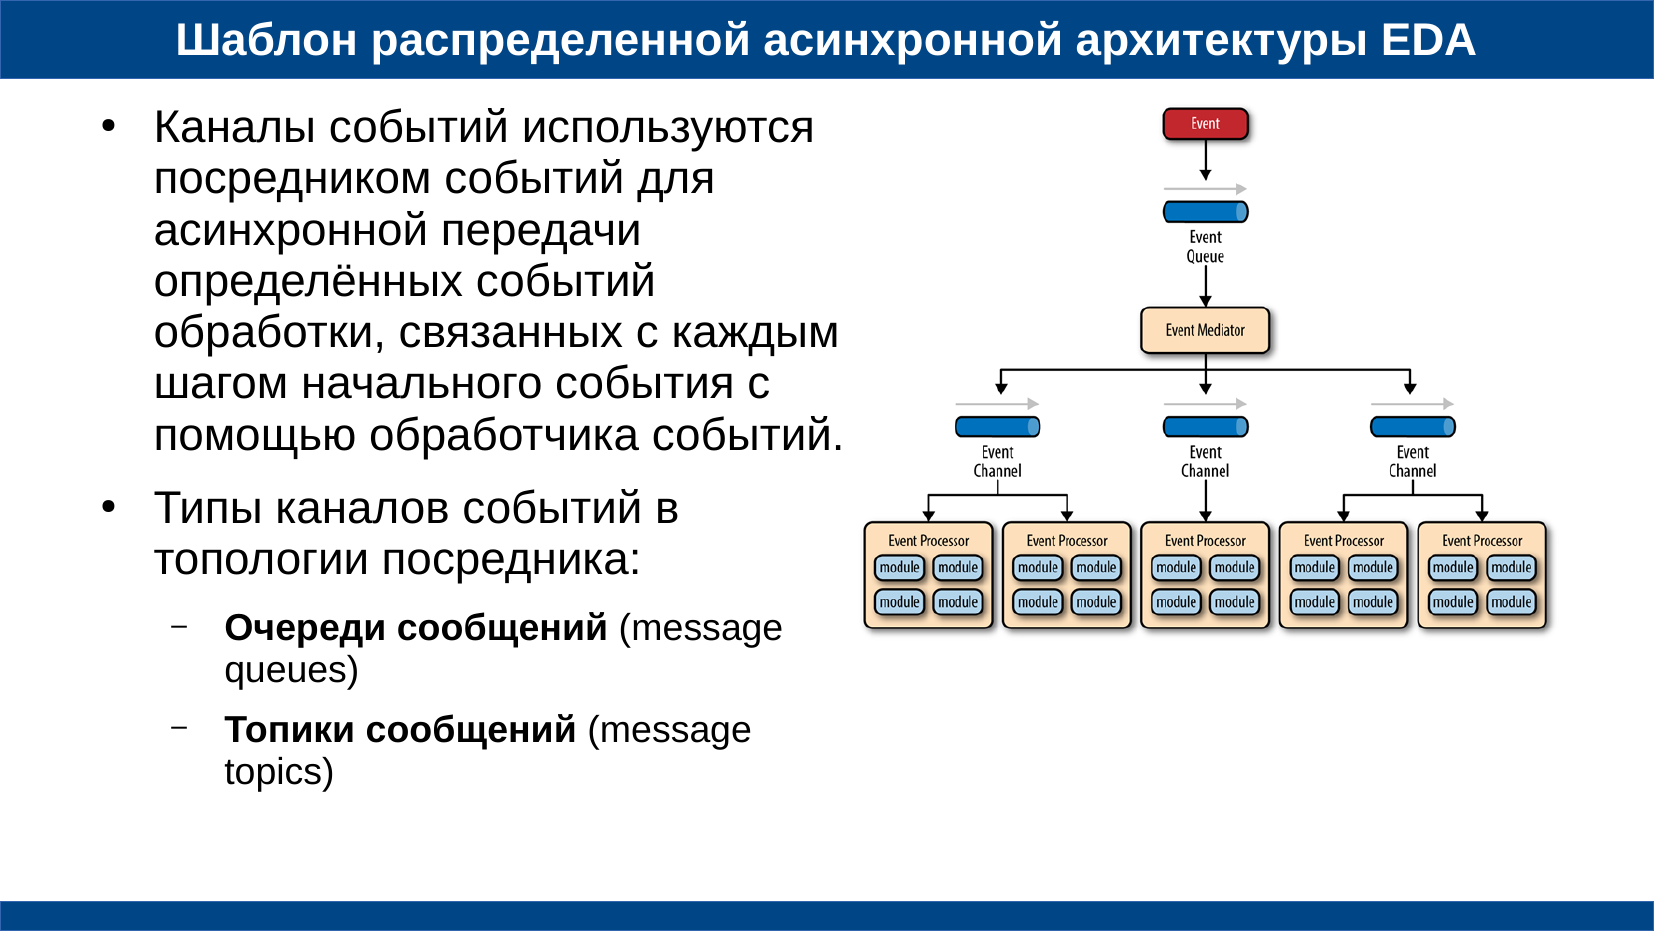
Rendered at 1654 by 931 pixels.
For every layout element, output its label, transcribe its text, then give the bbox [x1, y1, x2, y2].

list Каналы событий используются посредником событий для асинхронной передачи определённых событий обработки, связанных с каждым шагом начального события с помощью обработчика событий. Типы каналов событий в топологии посредника: Очереди сообщений (message queues) Топики сообщений (message topics) [82, 101, 871, 901]
title Шаблон распределенной асинхронной архитектуры EDA [0, 0, 1654, 79]
picture [858, 101, 1559, 641]
